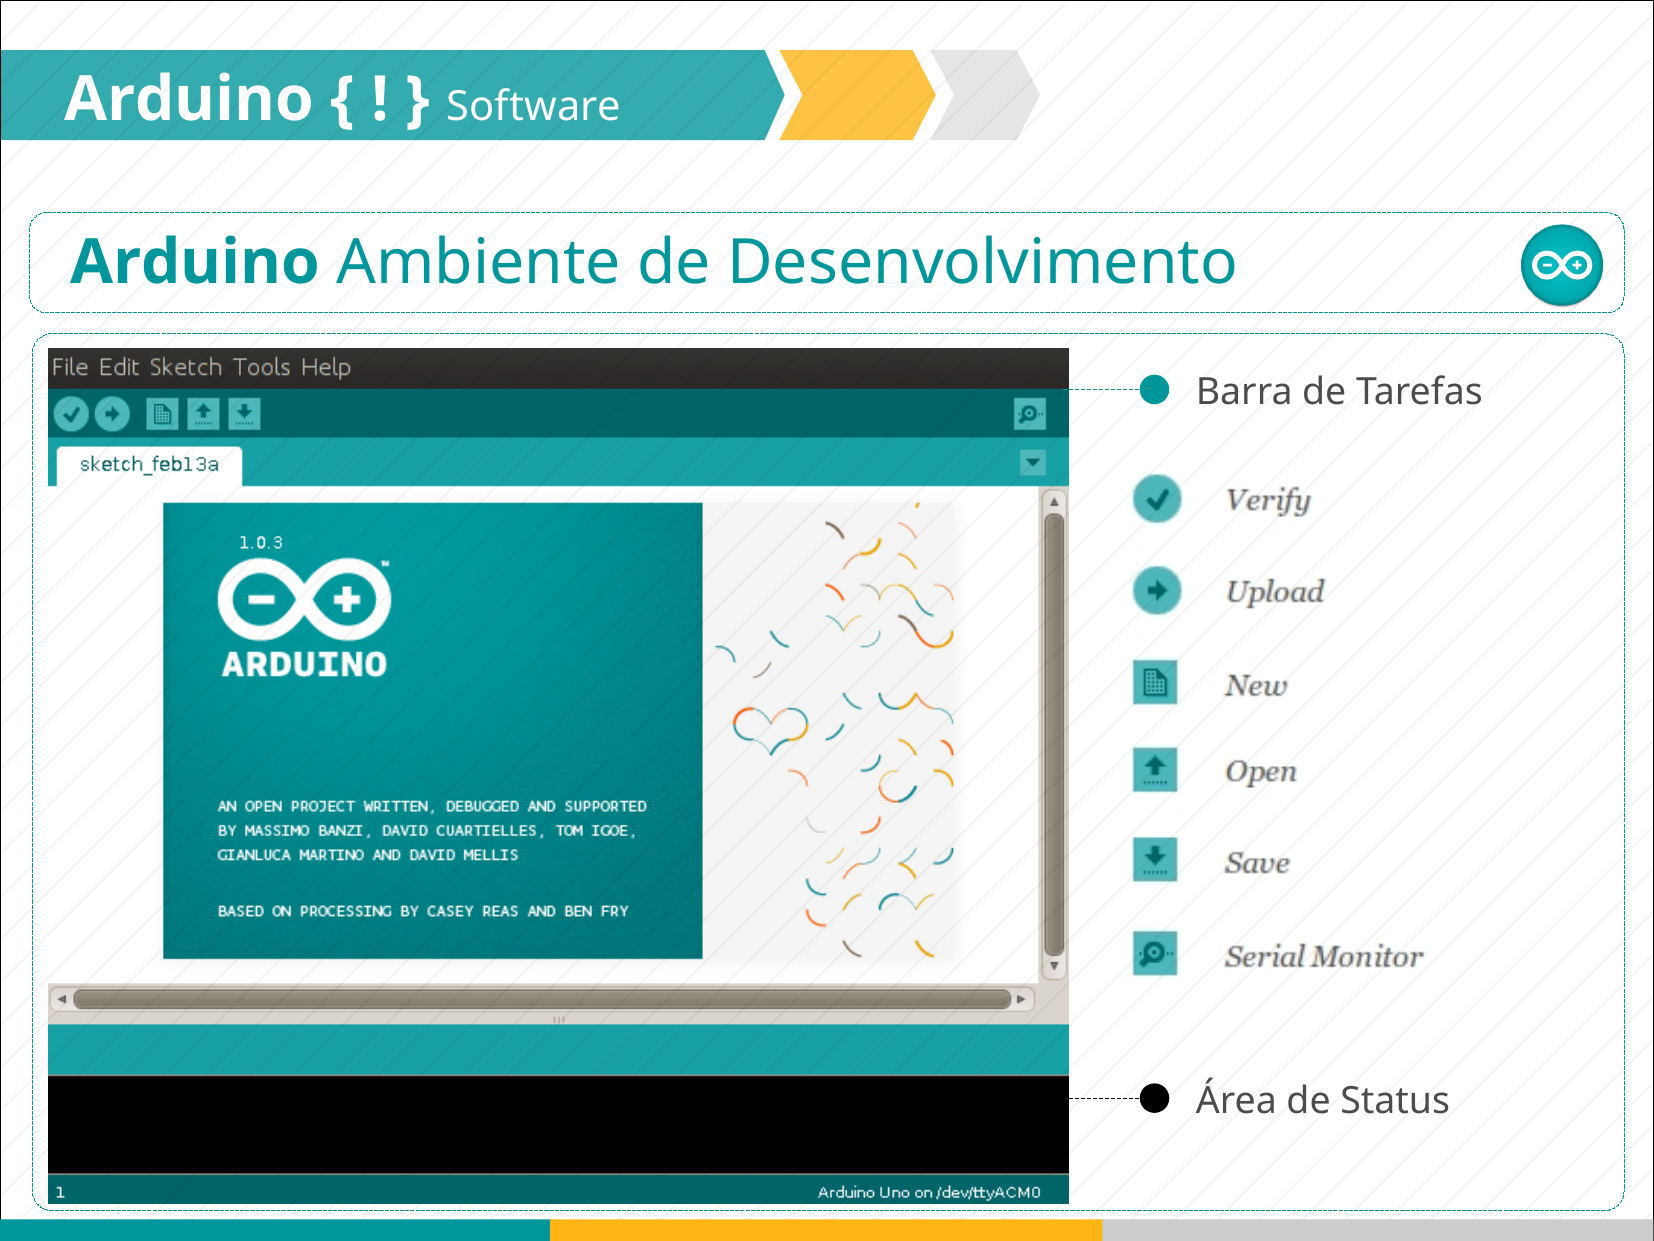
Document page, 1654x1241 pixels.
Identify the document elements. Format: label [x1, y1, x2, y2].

picture [1517, 221, 1607, 310]
text_box [0, 0, 1654, 1241]
